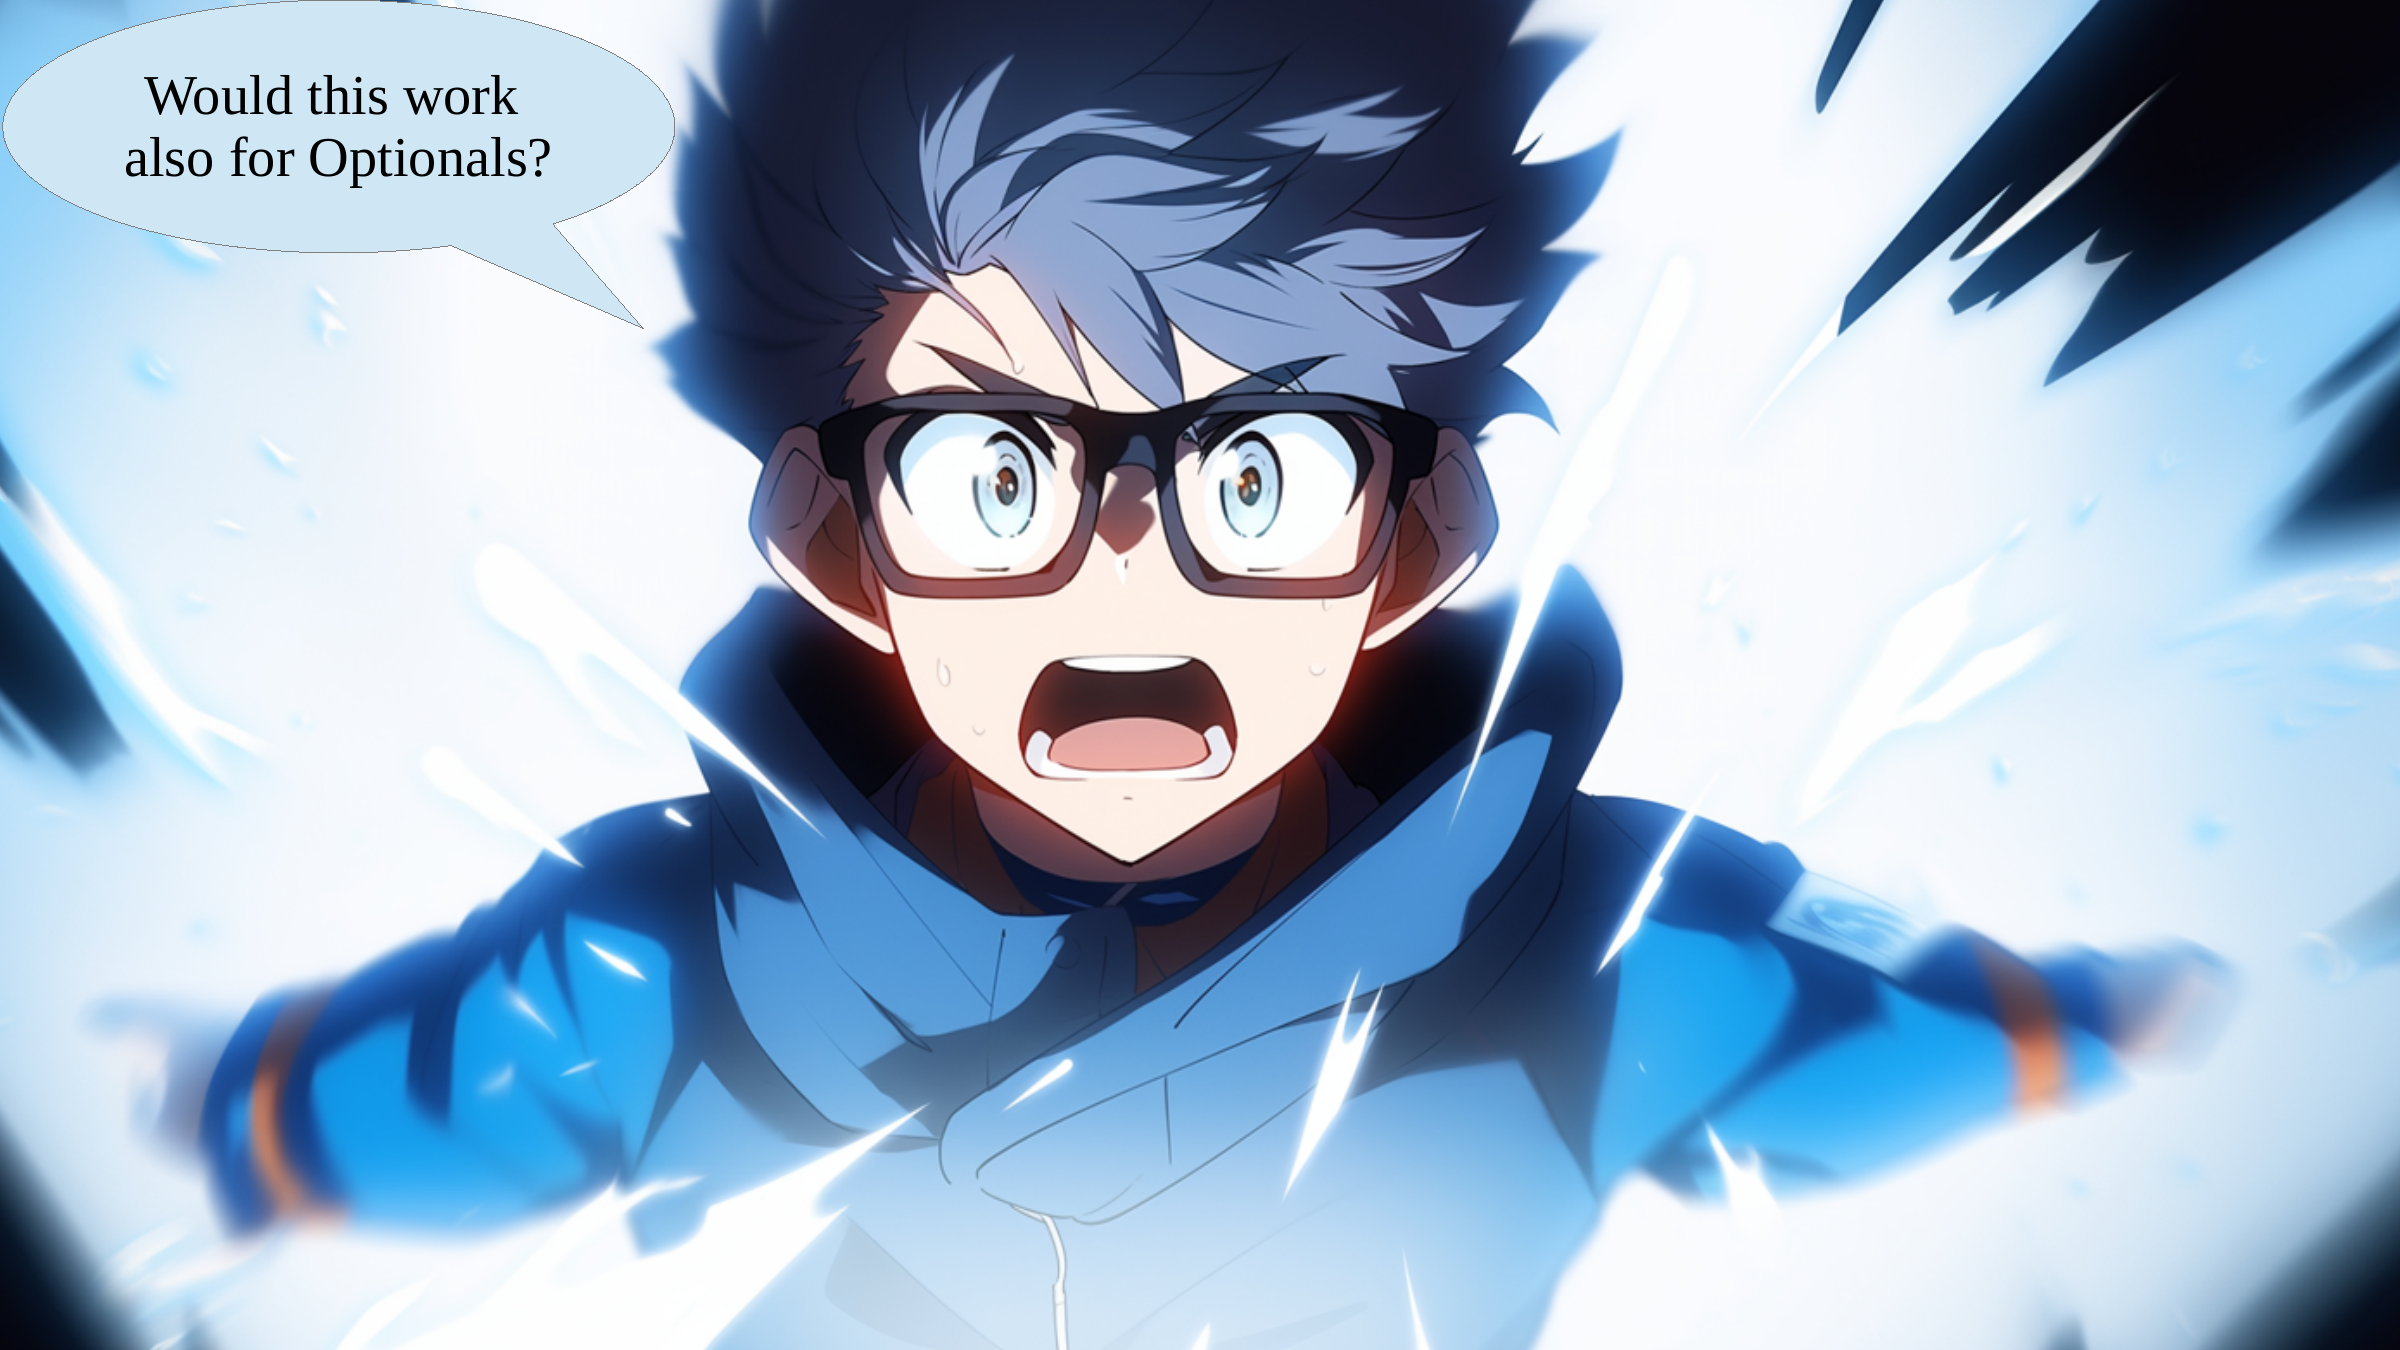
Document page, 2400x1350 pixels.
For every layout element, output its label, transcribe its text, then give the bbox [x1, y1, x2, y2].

picture [0, 0, 2400, 1350]
text_box Would this work also for Optionals? [2, 0, 675, 329]
